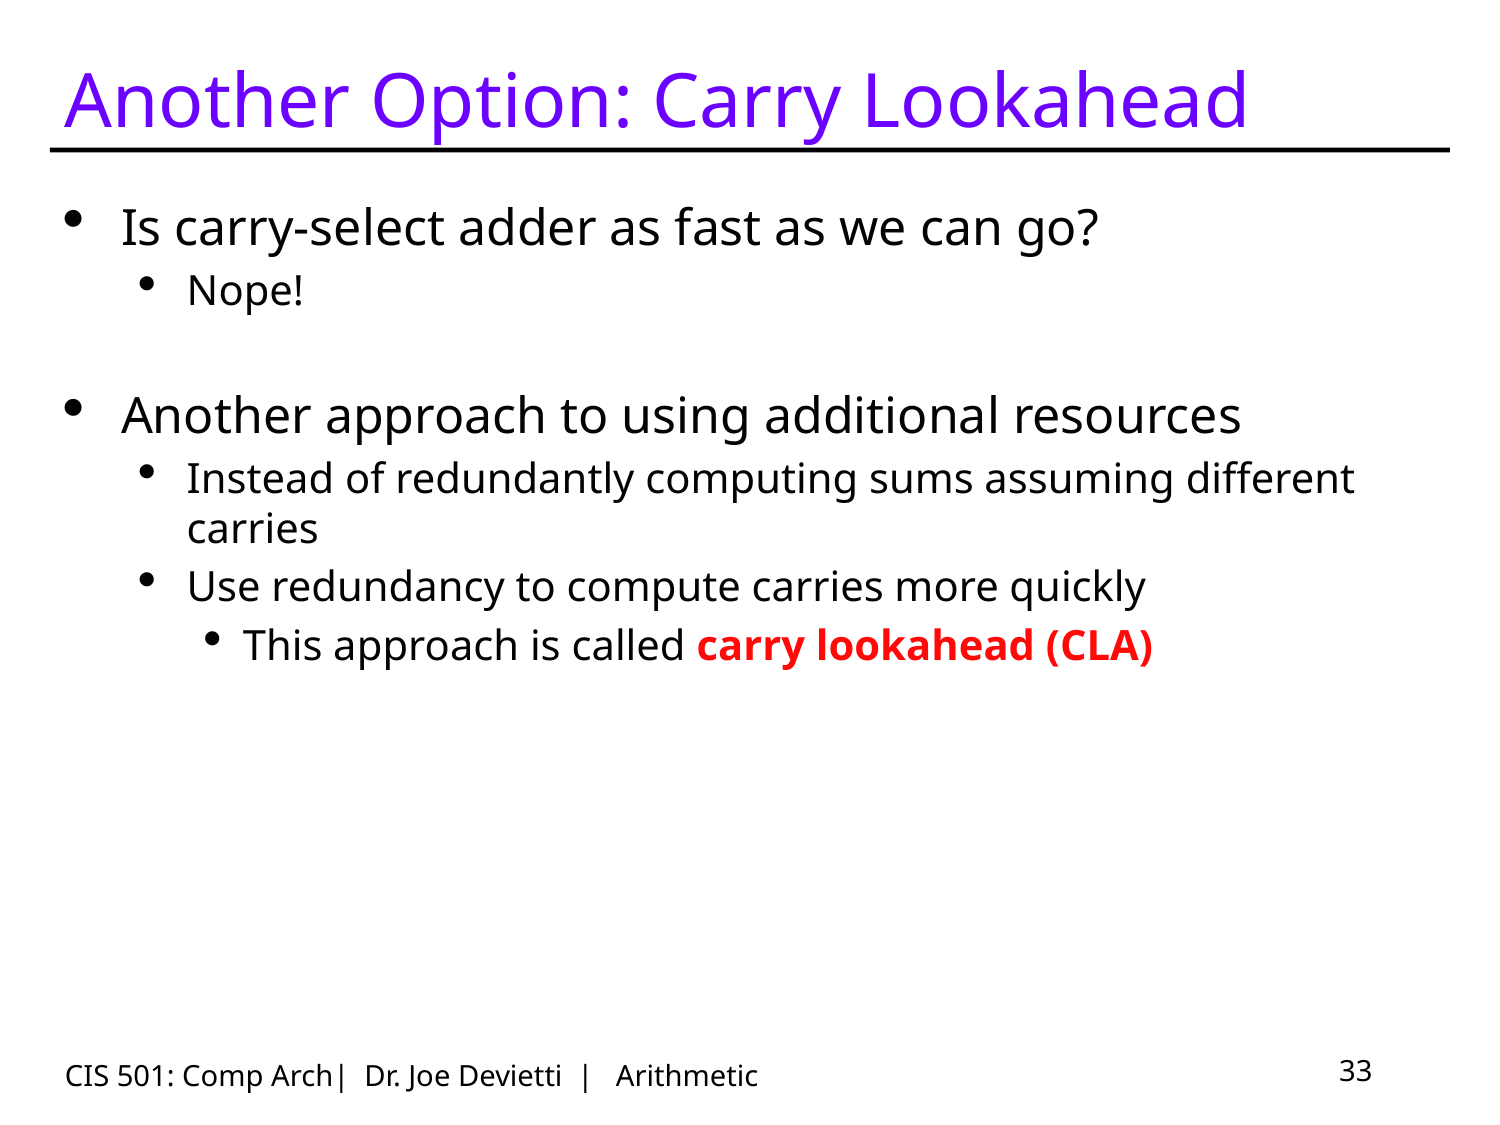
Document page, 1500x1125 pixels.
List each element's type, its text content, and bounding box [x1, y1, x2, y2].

text_box Another Option: Carry Lookahead [49, 37, 1363, 150]
text_box <number> [1074, 1049, 1388, 1100]
text_box Is carry-select adder as fast as we can go? Nope! Another approach to using additional resources Instead of redundantly computing sums assuming different carries Use redundancy to compute carries more quickly This approach is called carry lookahead (CLA) [49, 187, 1450, 1025]
text_box CIS 501: Comp Arch| Dr. Joe Devietti | Arithmetic [49, 1049, 988, 1100]
